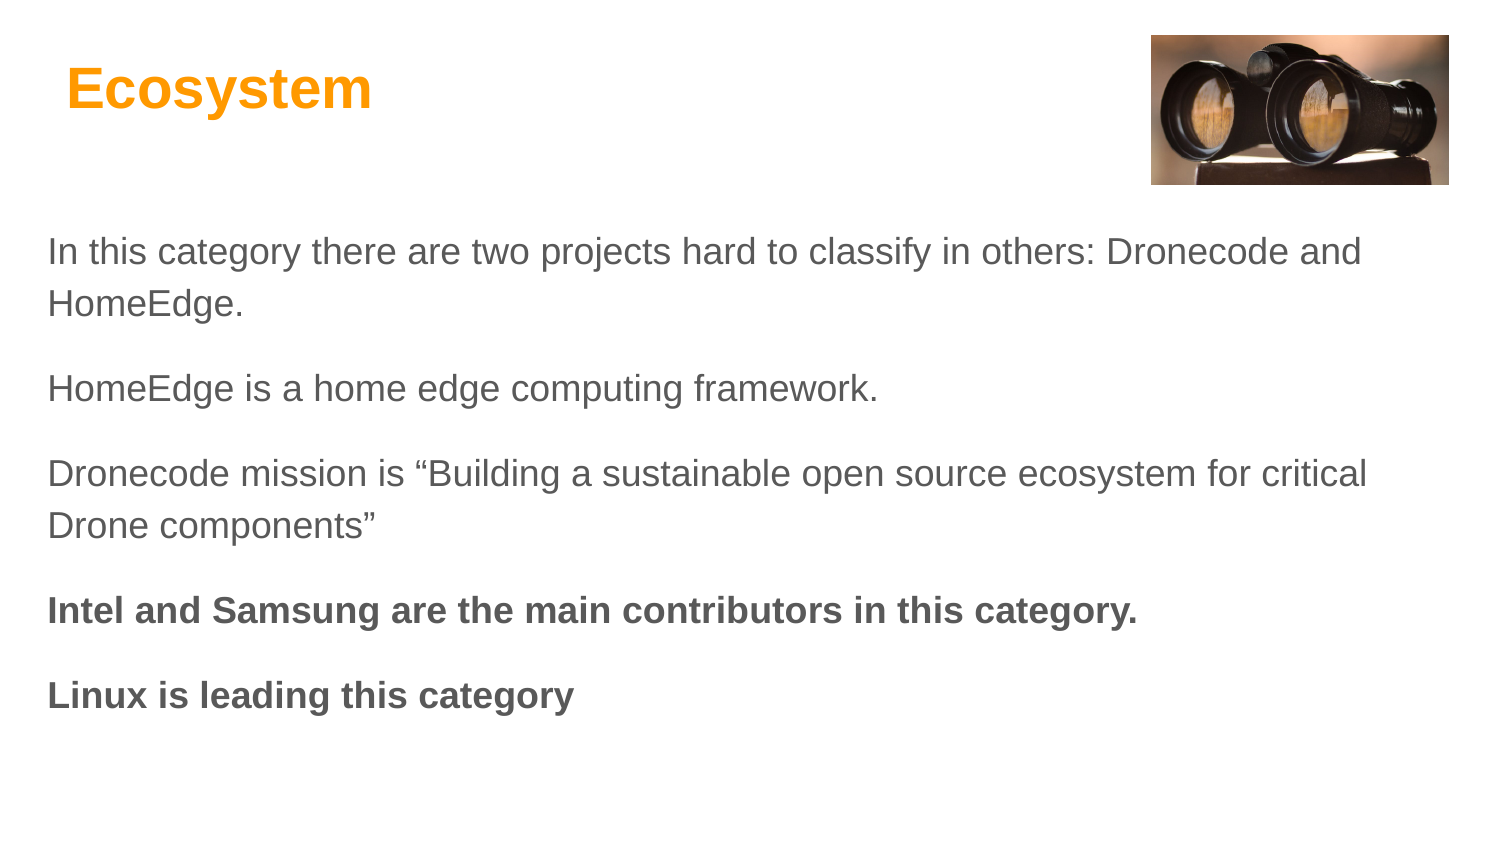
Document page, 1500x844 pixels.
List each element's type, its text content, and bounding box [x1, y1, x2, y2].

list In this category there are two projects hard to classify in others: Dronecode and HomeEdge. HomeEdge is a home edge computing framework. Dronecode mission is “Building a sustainable open source ecosystem for critical Drone components” Intel and Samsung are the main contributors in this category. Linux is leading this category [32, 205, 1431, 819]
title Ecosystem [51, 35, 1151, 130]
picture [1151, 35, 1449, 185]
